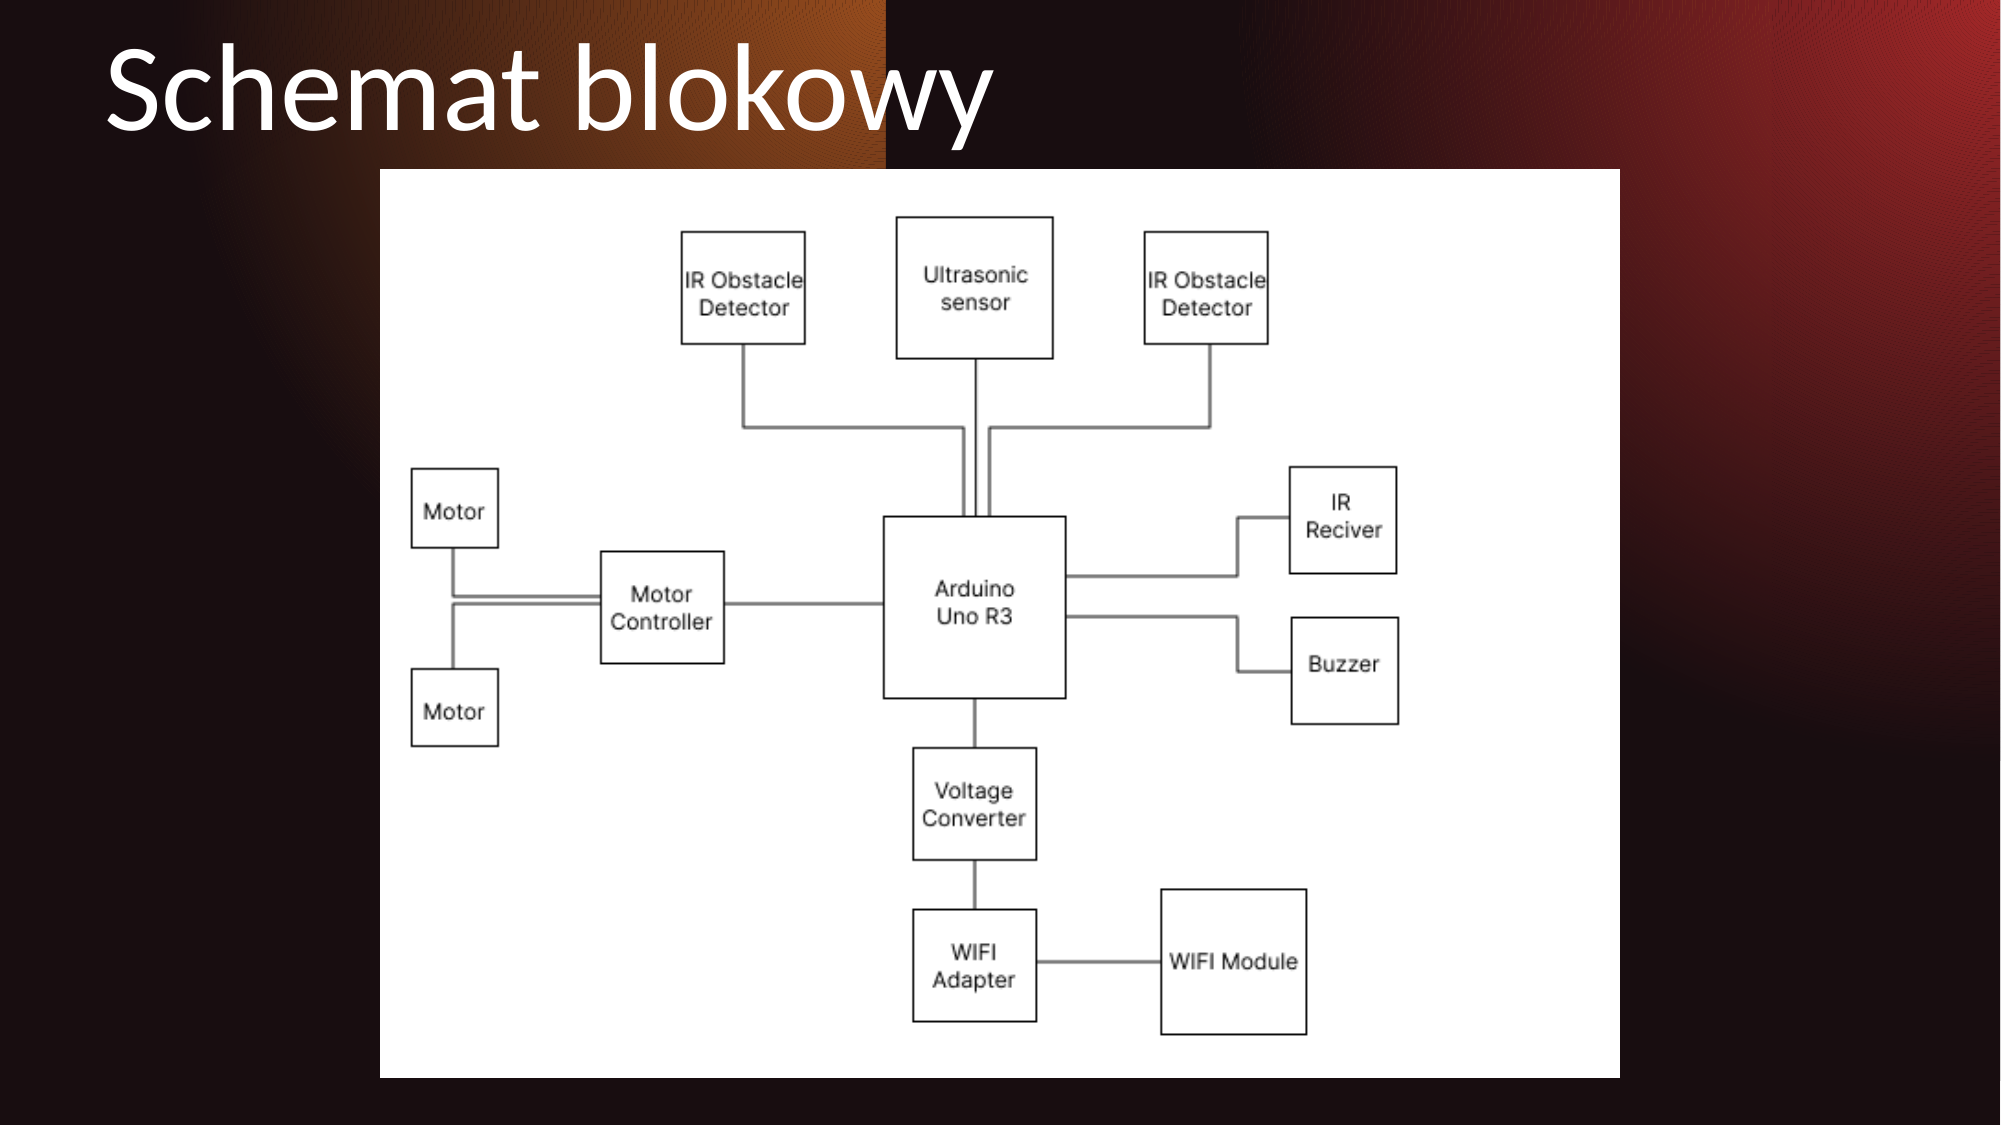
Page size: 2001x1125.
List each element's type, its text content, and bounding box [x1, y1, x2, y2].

title Schemat blokowy [89, 15, 1911, 199]
picture [380, 169, 1620, 1078]
